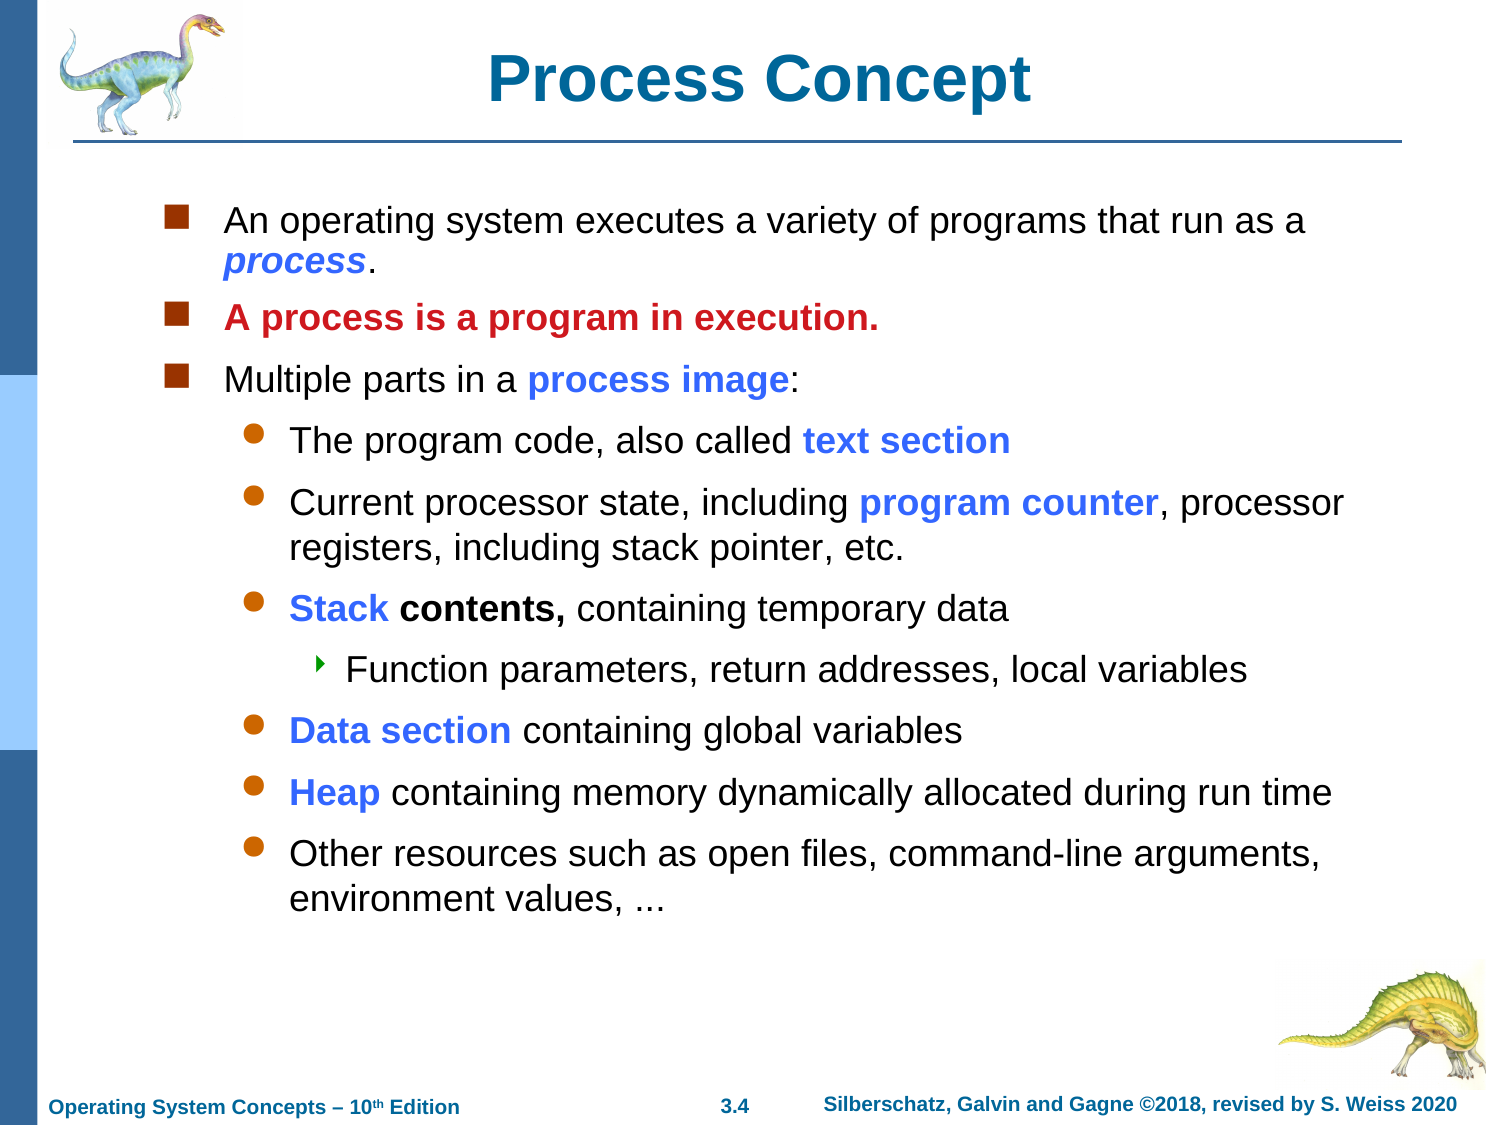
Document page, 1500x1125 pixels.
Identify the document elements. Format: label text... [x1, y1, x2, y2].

picture [1140, 1096, 1148, 1101]
title Process Concept [258, 27, 1261, 122]
picture [1275, 959, 1486, 1090]
picture [46, 0, 243, 149]
list An operating system executes a variety of programs that run as a process. A process is a program in execution. Multiple parts in a process image: The program code, also called text section Current processor state, including program counter, processor registers, including stack pointer, etc. Stack contents, containing temporary data Function parameters, return addresses, local variables Data section containing global variables Heap containing memory dynamically allocated during run time Other resources such as open files, command-line arguments, environment values, ... [152, 193, 1362, 979]
